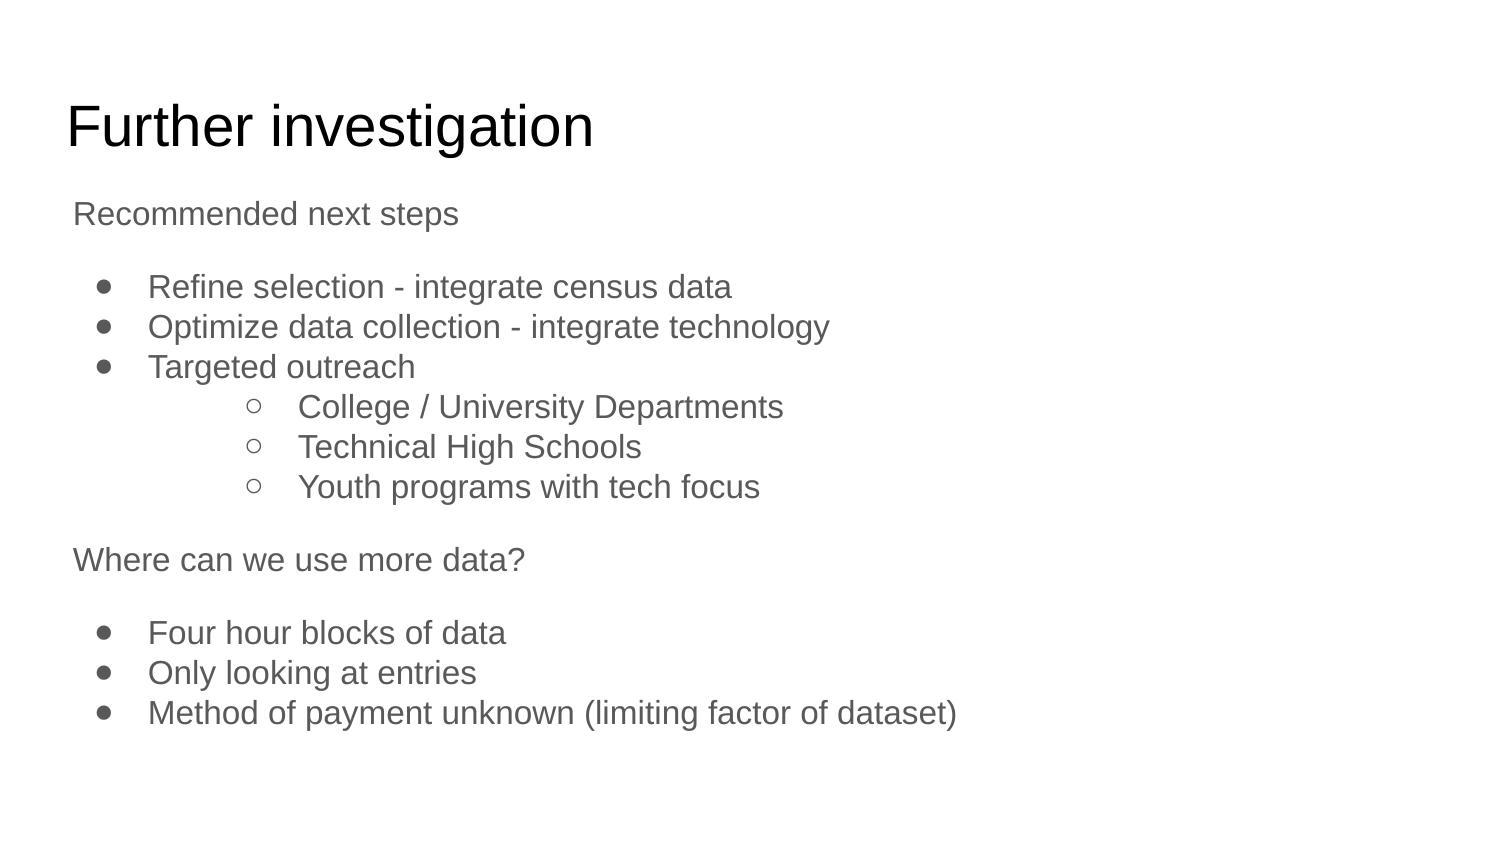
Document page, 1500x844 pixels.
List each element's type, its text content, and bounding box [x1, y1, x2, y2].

title Further investigation [51, 72, 1449, 167]
list Recommended next steps Refine selection - integrate census data Optimize data collection - integrate technology Targeted outreach College / University Departments Technical High Schools Youth programs with tech focus Where can we use more data? Four hour blocks of data Only looking at entries Method of payment unknown (limiting factor of dataset) [57, 177, 1456, 837]
